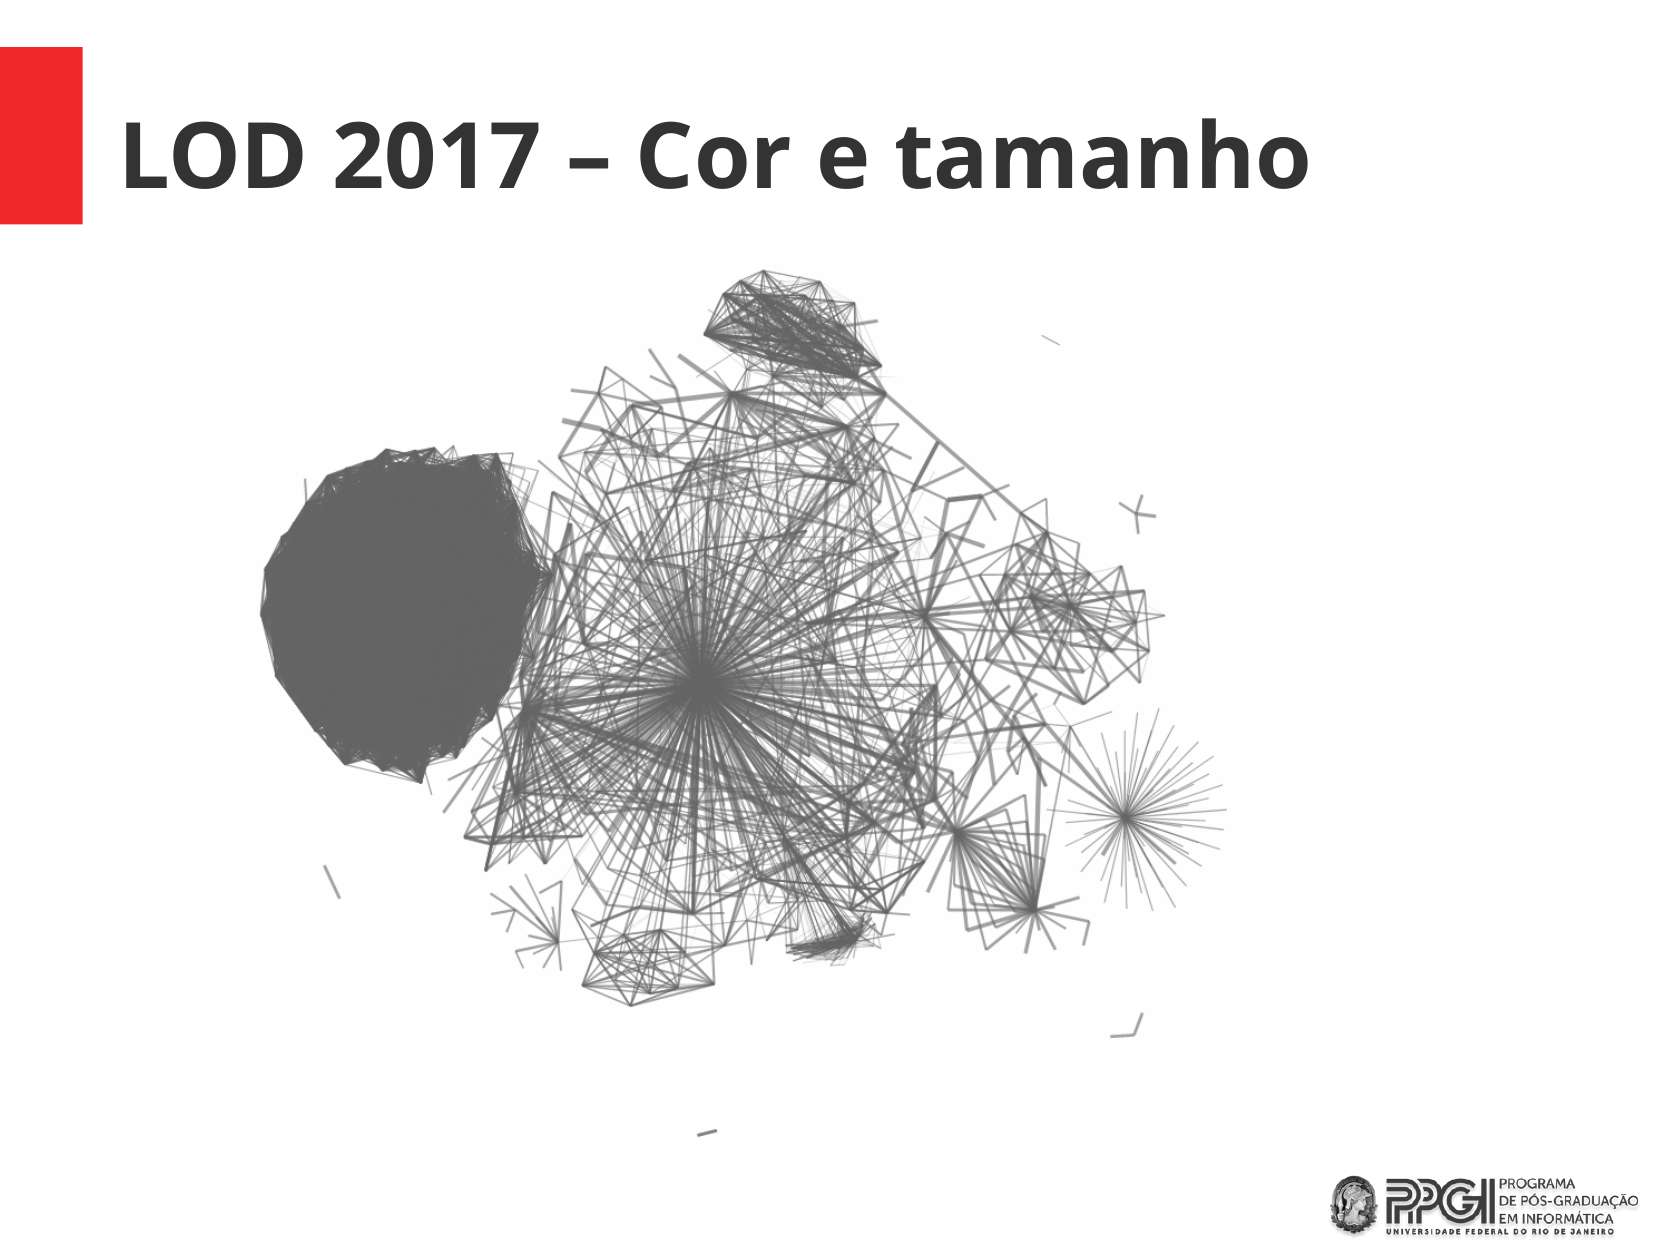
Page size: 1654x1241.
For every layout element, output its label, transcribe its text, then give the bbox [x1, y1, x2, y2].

picture [237, 236, 1295, 1234]
title LOD 2017 – Cor e tamanho [118, 49, 1571, 257]
